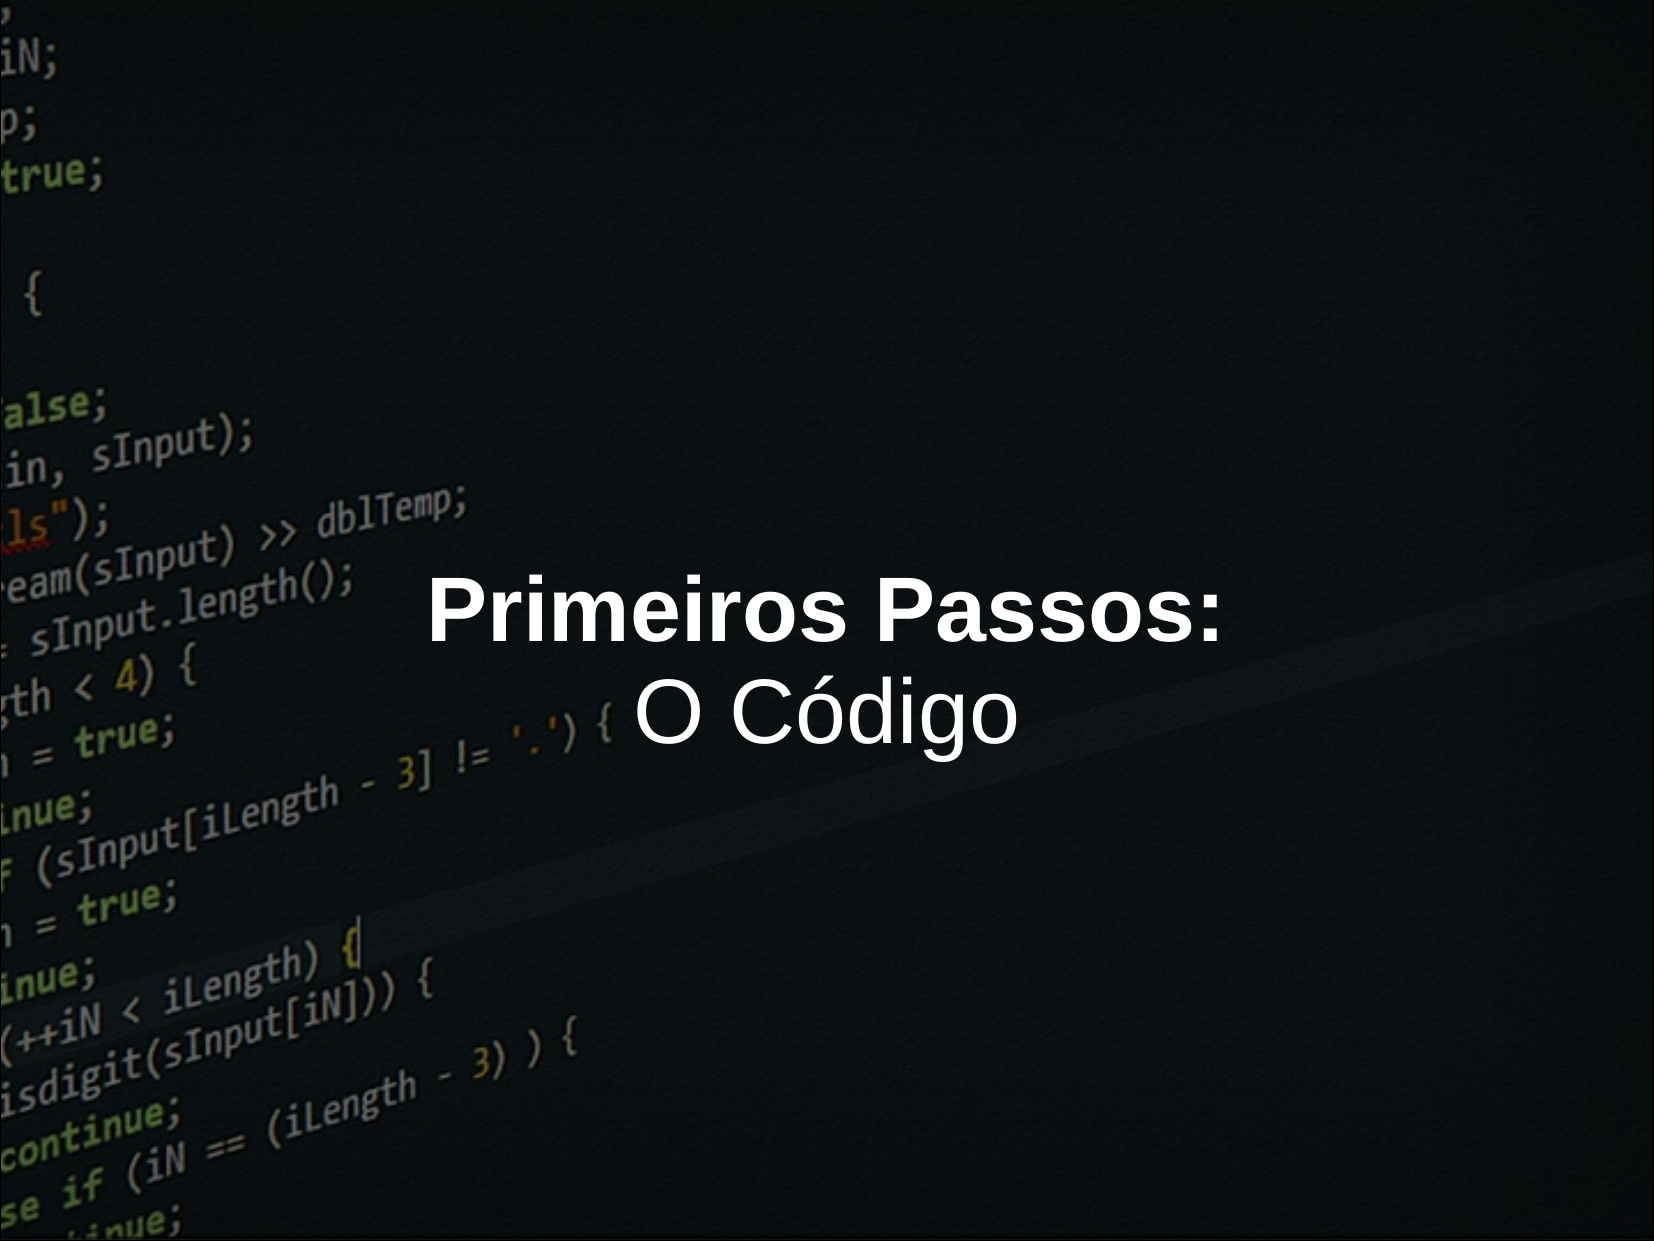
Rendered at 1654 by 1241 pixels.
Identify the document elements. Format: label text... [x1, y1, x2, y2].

title Primeiros Passos: O Código [82, 507, 1571, 815]
text_box [0, 0, 1654, 1241]
